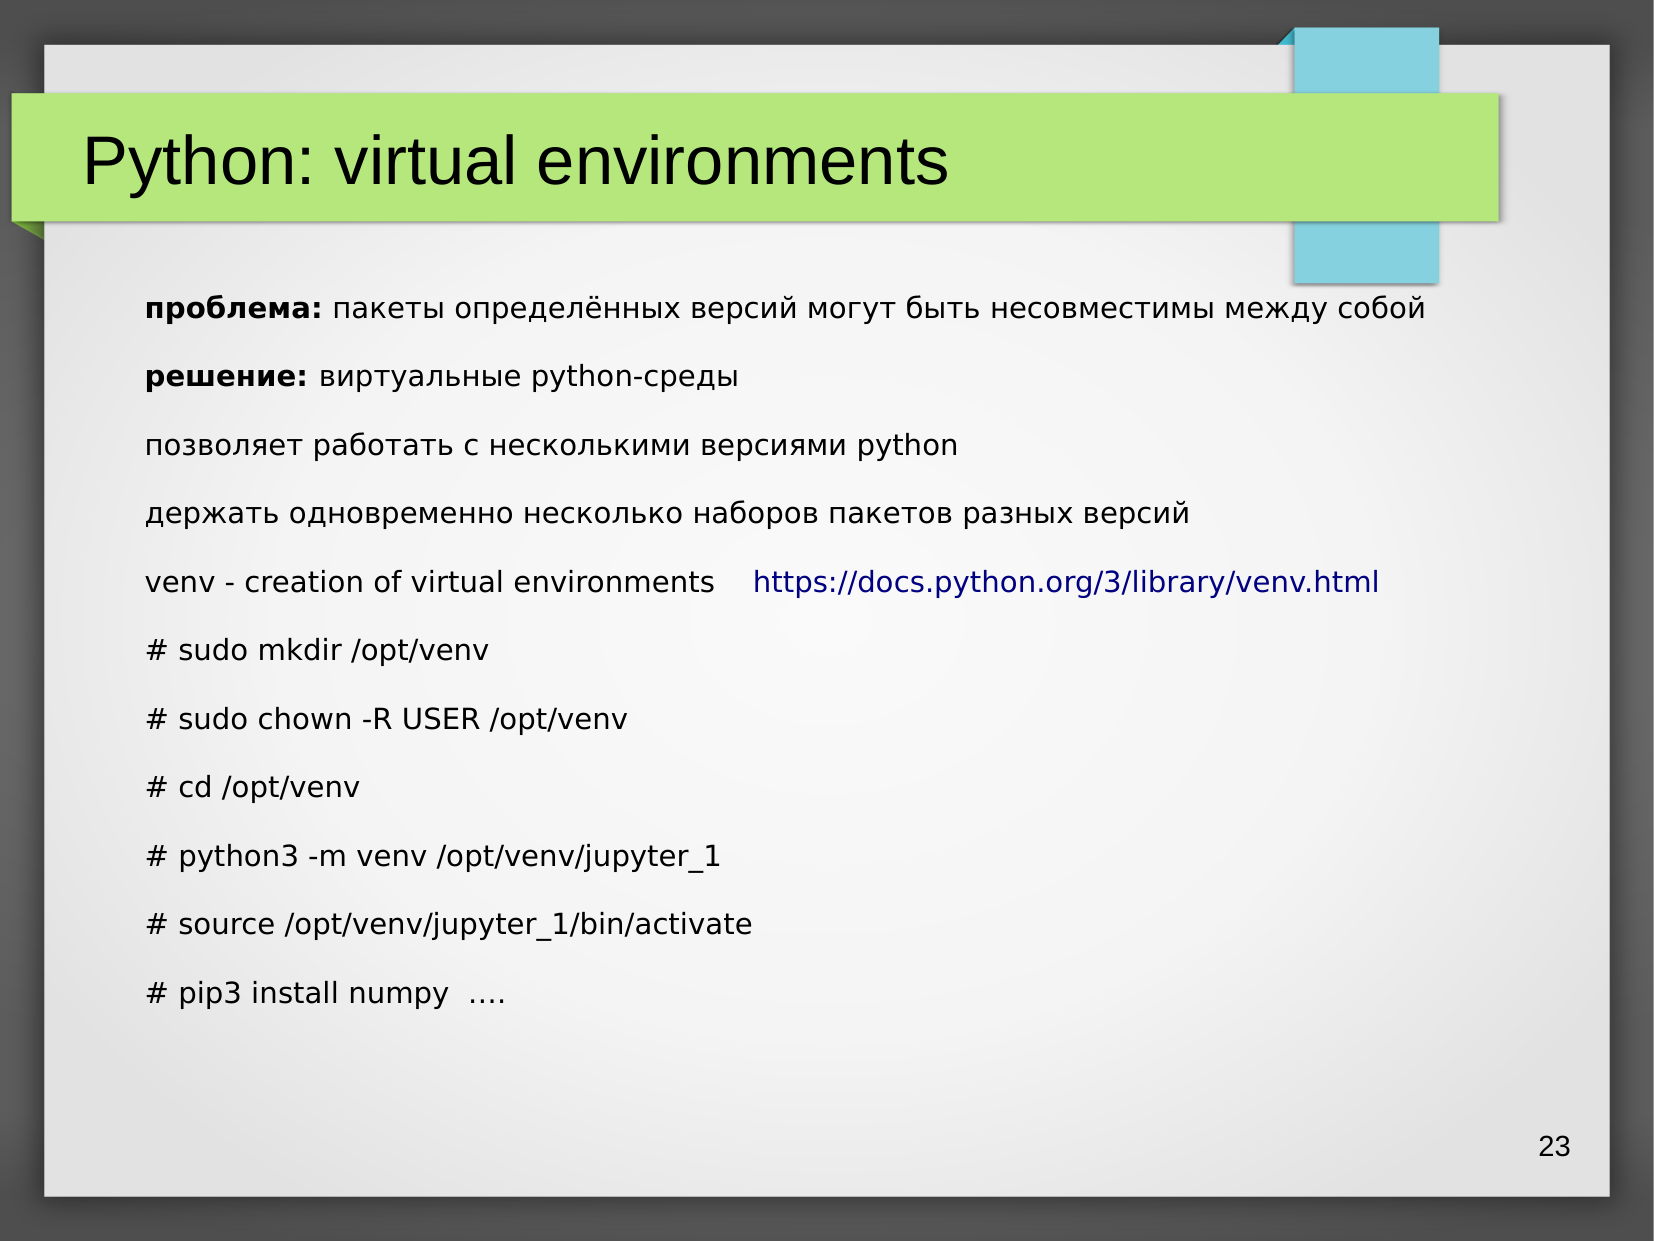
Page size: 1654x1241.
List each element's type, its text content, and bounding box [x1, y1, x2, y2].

title Python: virtual environments [82, 96, 1571, 225]
picture [0, 0, 1654, 1241]
text_box проблема: пакеты определённых версий могут быть несовместимы между собой решение: виртуальные python-среды позволяет работать с несколькими версиями python держать одновременно несколько наборов пакетов разных версий venv - creation of virtual environments https://docs.python.org/3/library/venv.html # sudo mkdir /opt/venv # sudo chown -R USER /opt/venv # cd /opt/venv # python3 -m venv /opt/venv/jupyter_1 # source /opt/venv/jupyter_1/bin/activate # pip3 install numpy …. [129, 283, 1489, 1052]
